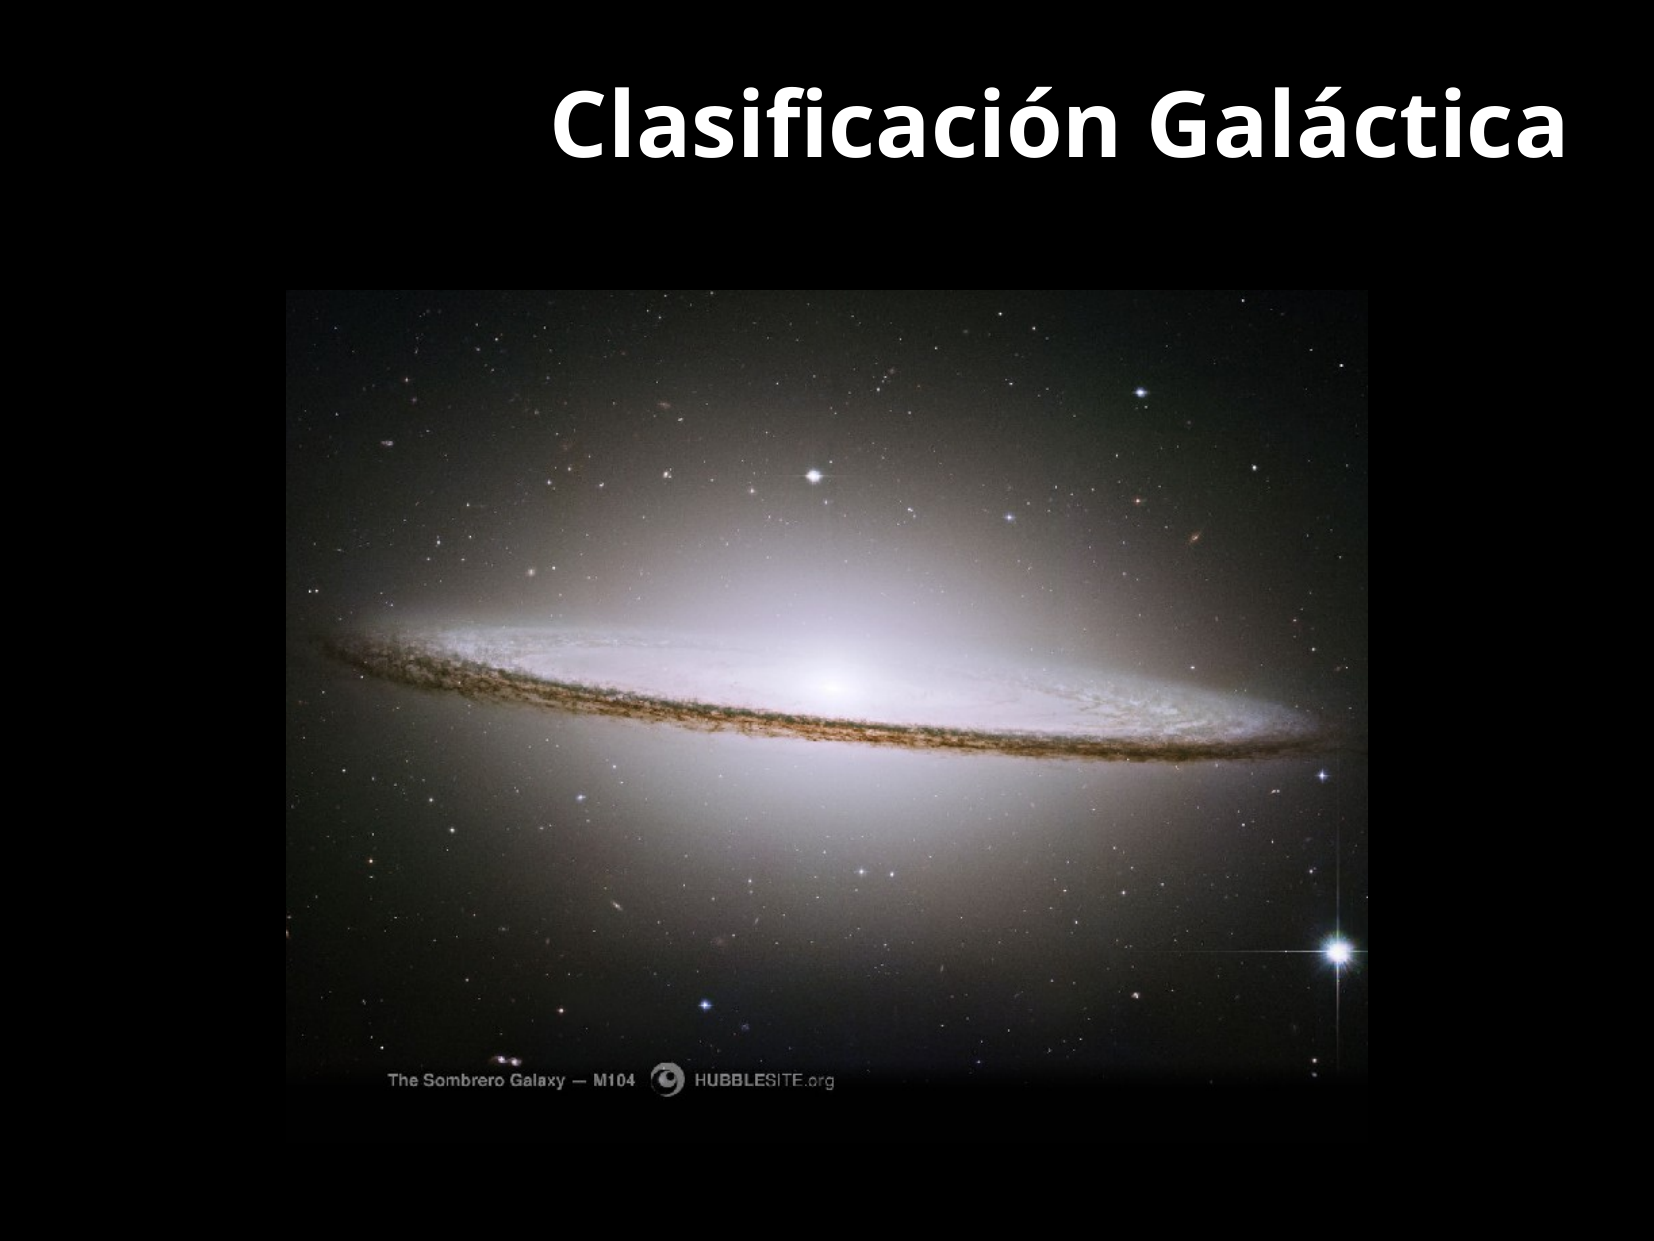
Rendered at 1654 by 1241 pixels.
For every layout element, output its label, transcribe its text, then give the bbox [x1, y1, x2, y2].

title Clasificación Galáctica [82, 49, 1571, 196]
picture [286, 290, 1368, 1156]
